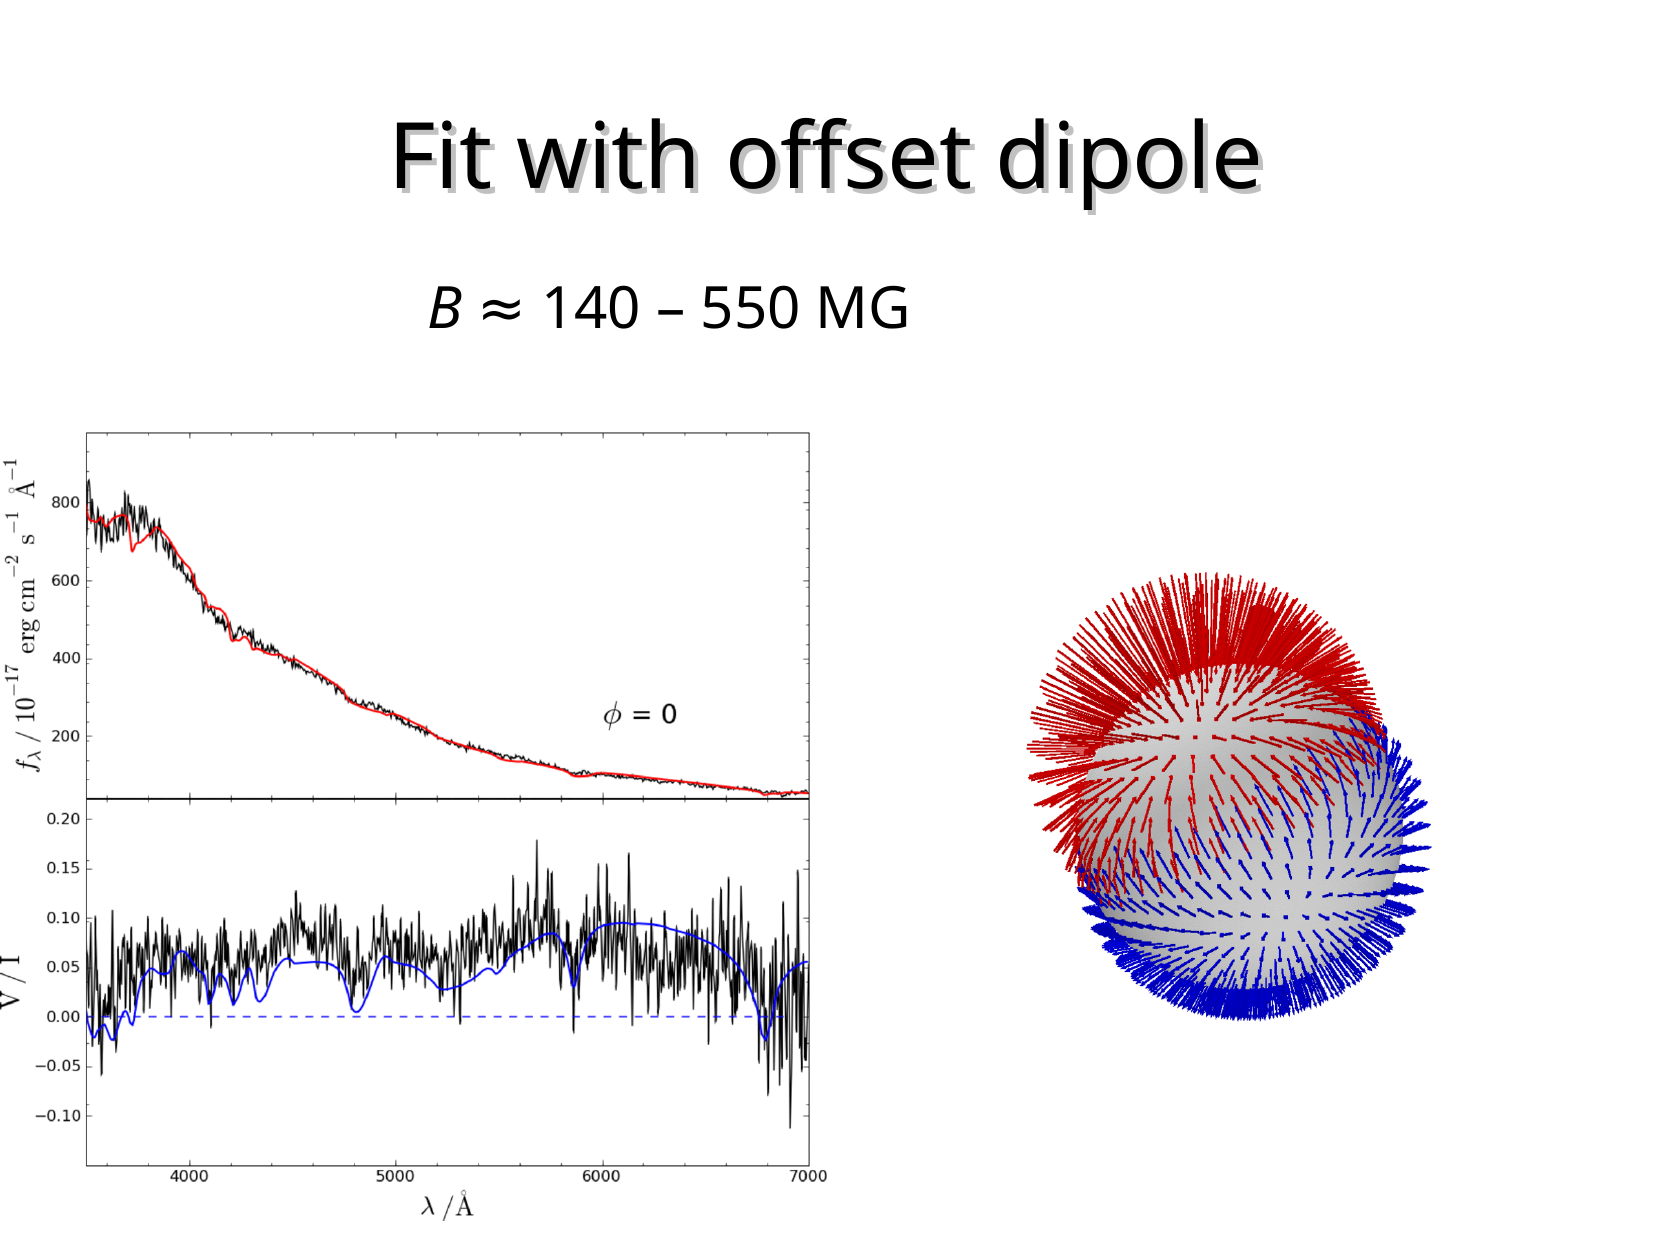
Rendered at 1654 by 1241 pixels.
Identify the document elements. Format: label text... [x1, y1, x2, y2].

text_box B ≈ 140 – 550 MG [412, 262, 1238, 348]
title Fit with offset dipole [82, 49, 1571, 257]
picture [0, 412, 1654, 1240]
